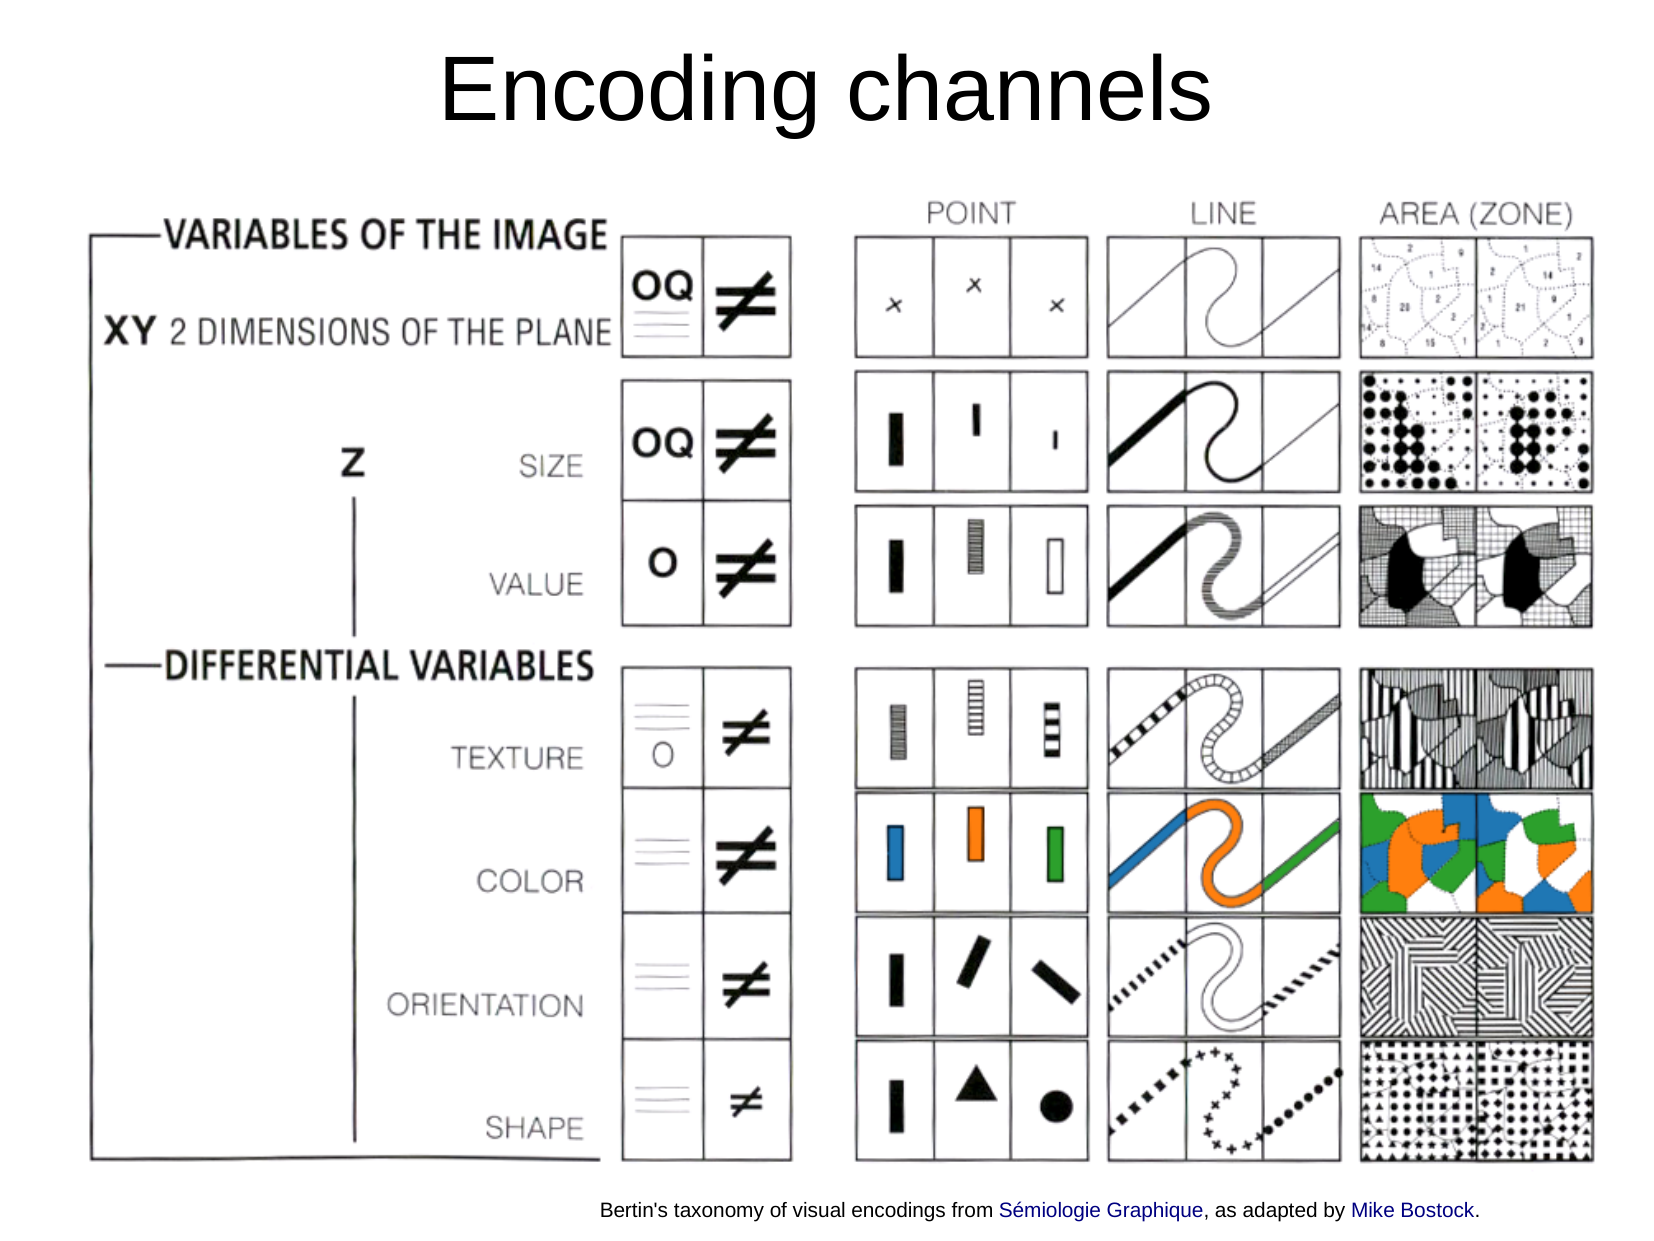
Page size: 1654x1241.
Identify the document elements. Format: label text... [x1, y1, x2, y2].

picture [75, 191, 1616, 1175]
title Encoding channels [82, 0, 1571, 191]
text_box Bertin's taxonomy of visual encodings from Sémiologie Graphique, as adapted by Mike Bostock. [585, 1191, 1501, 1231]
